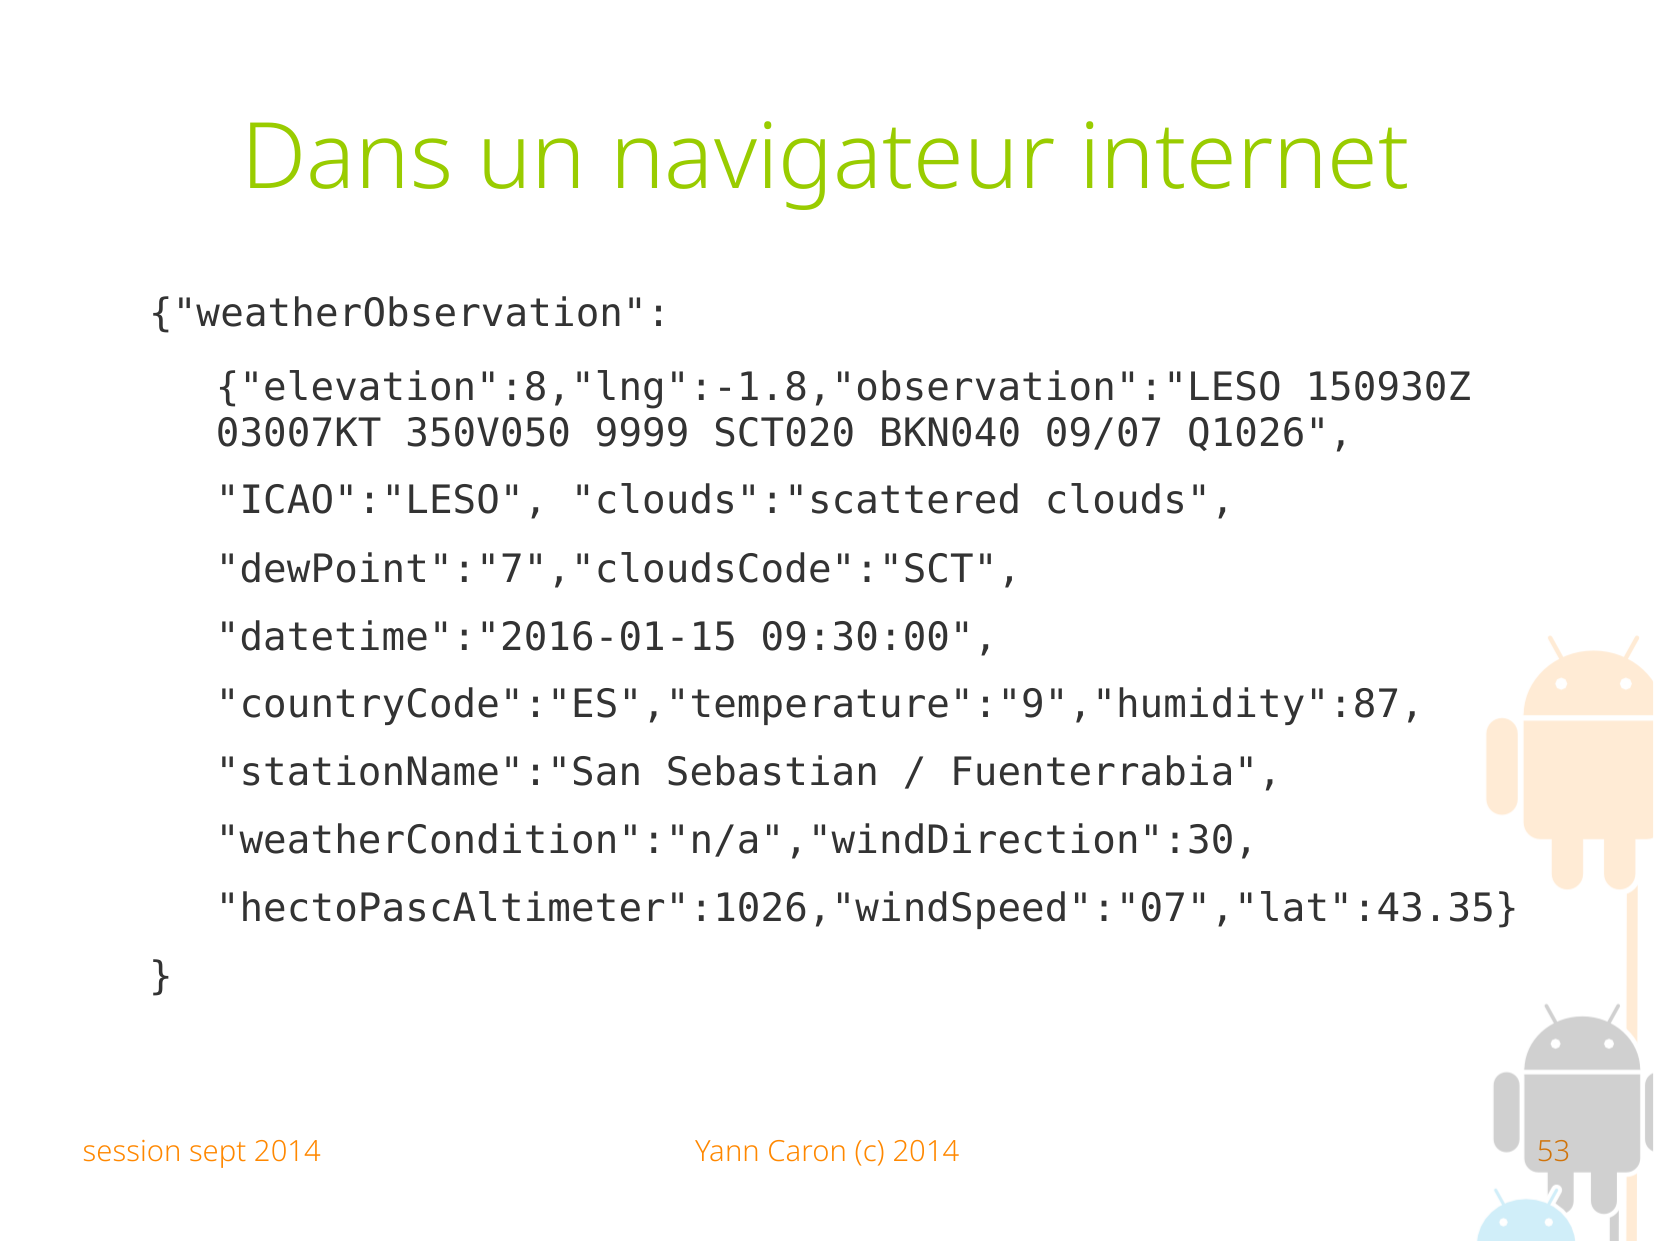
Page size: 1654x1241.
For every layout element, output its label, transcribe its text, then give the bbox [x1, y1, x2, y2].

title Dans un navigateur internet [82, 49, 1571, 257]
picture [240, 423, 1654, 1241]
list {"weatherObservation": {"elevation":8,"lng":-1.8,"observation":"LESO 150930Z 03007KT 350V050 9999 SCT020 BKN040 09/07 Q1026", "ICAO":"LESO", "clouds":"scattered clouds", "dewPoint":"7","cloudsCode":"SCT", "datetime":"2016-01-15 09:30:00", "countryCode":"ES","temperature":"9","humidity":87, "stationName":"San Sebastian / Fuenterrabia", "weatherCondition":"n/a","windDirection":30, "hectoPascAltimeter":1026,"windSpeed":"07","lat":43.35} } [82, 290, 1571, 1010]
